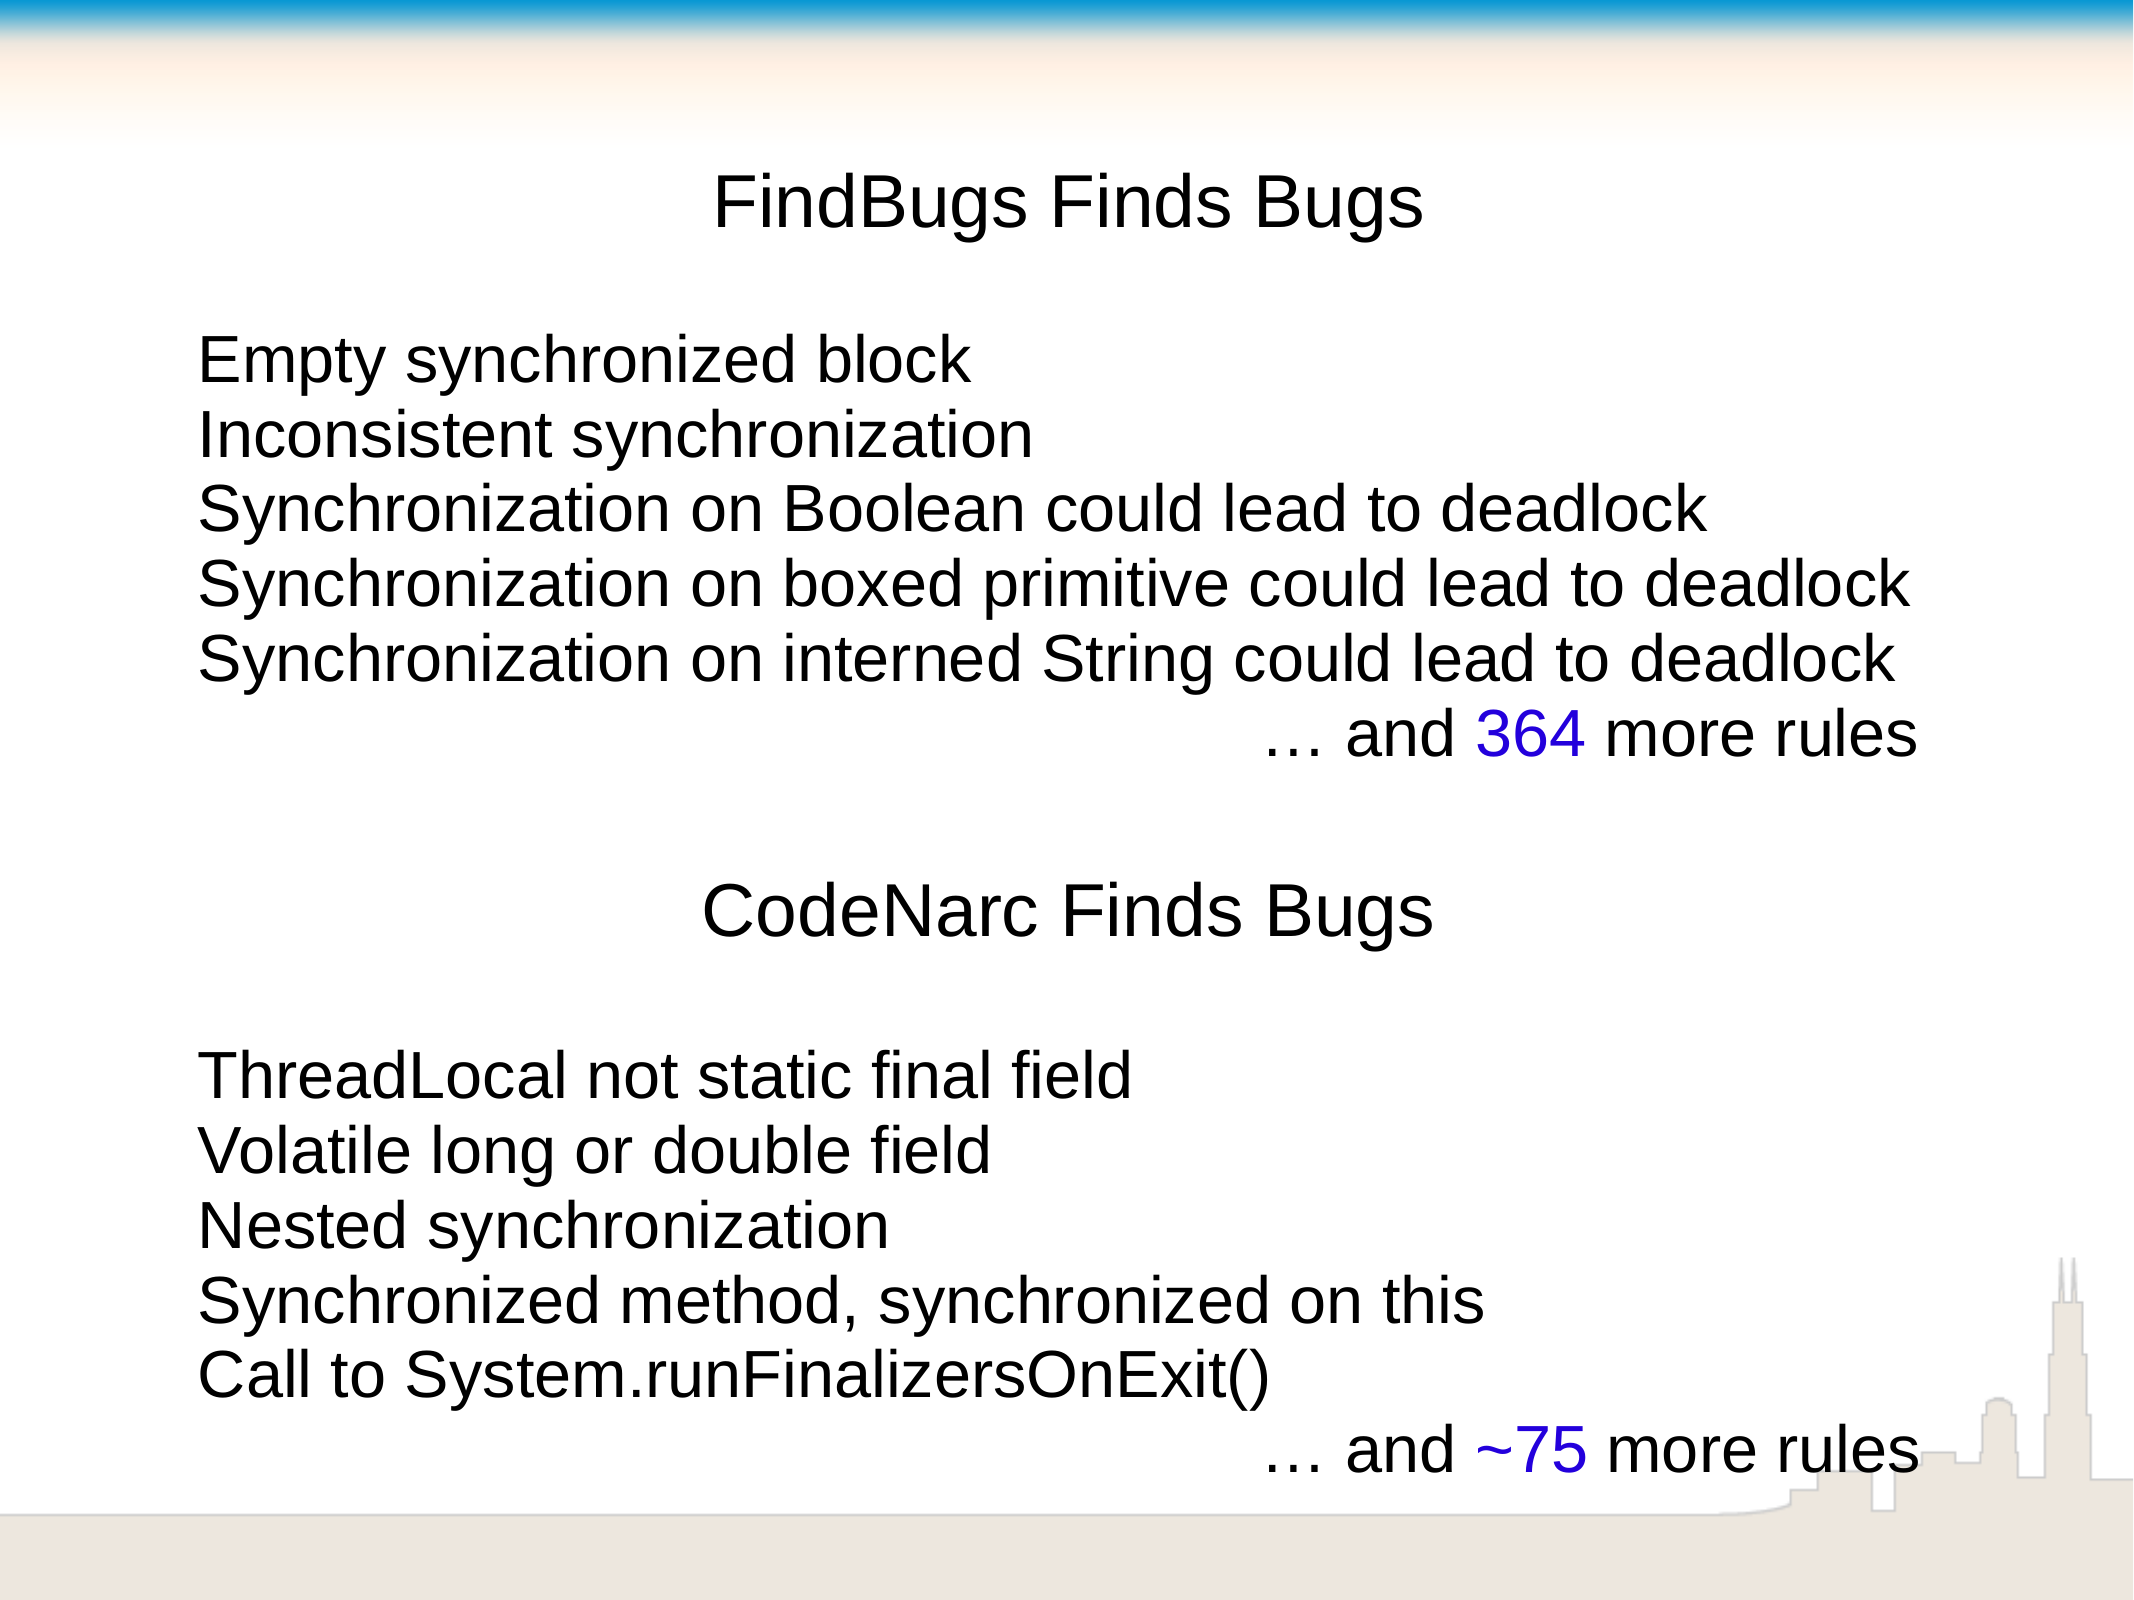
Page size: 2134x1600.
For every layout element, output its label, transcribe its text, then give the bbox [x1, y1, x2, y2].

text_box ThreadLocal not static final field Volatile long or double field Nested synchronization Synchronized method, synchronized on this Call to System.runFinalizersOnExit() … and ~75 more rules [197, 1016, 1936, 1565]
title CodeNarc Finds Bugs [62, 864, 2076, 957]
title FindBugs Finds Bugs [62, 155, 2075, 248]
picture [0, 4, 2134, 1600]
subtitle Empty synchronized block Inconsistent synchronization Synchronization on Boolean could lead to deadlock Synchronization on boxed primitive could lead to deadlock Synchronization on interned String could lead to deadlock … and 364 more rules [197, 321, 1936, 827]
